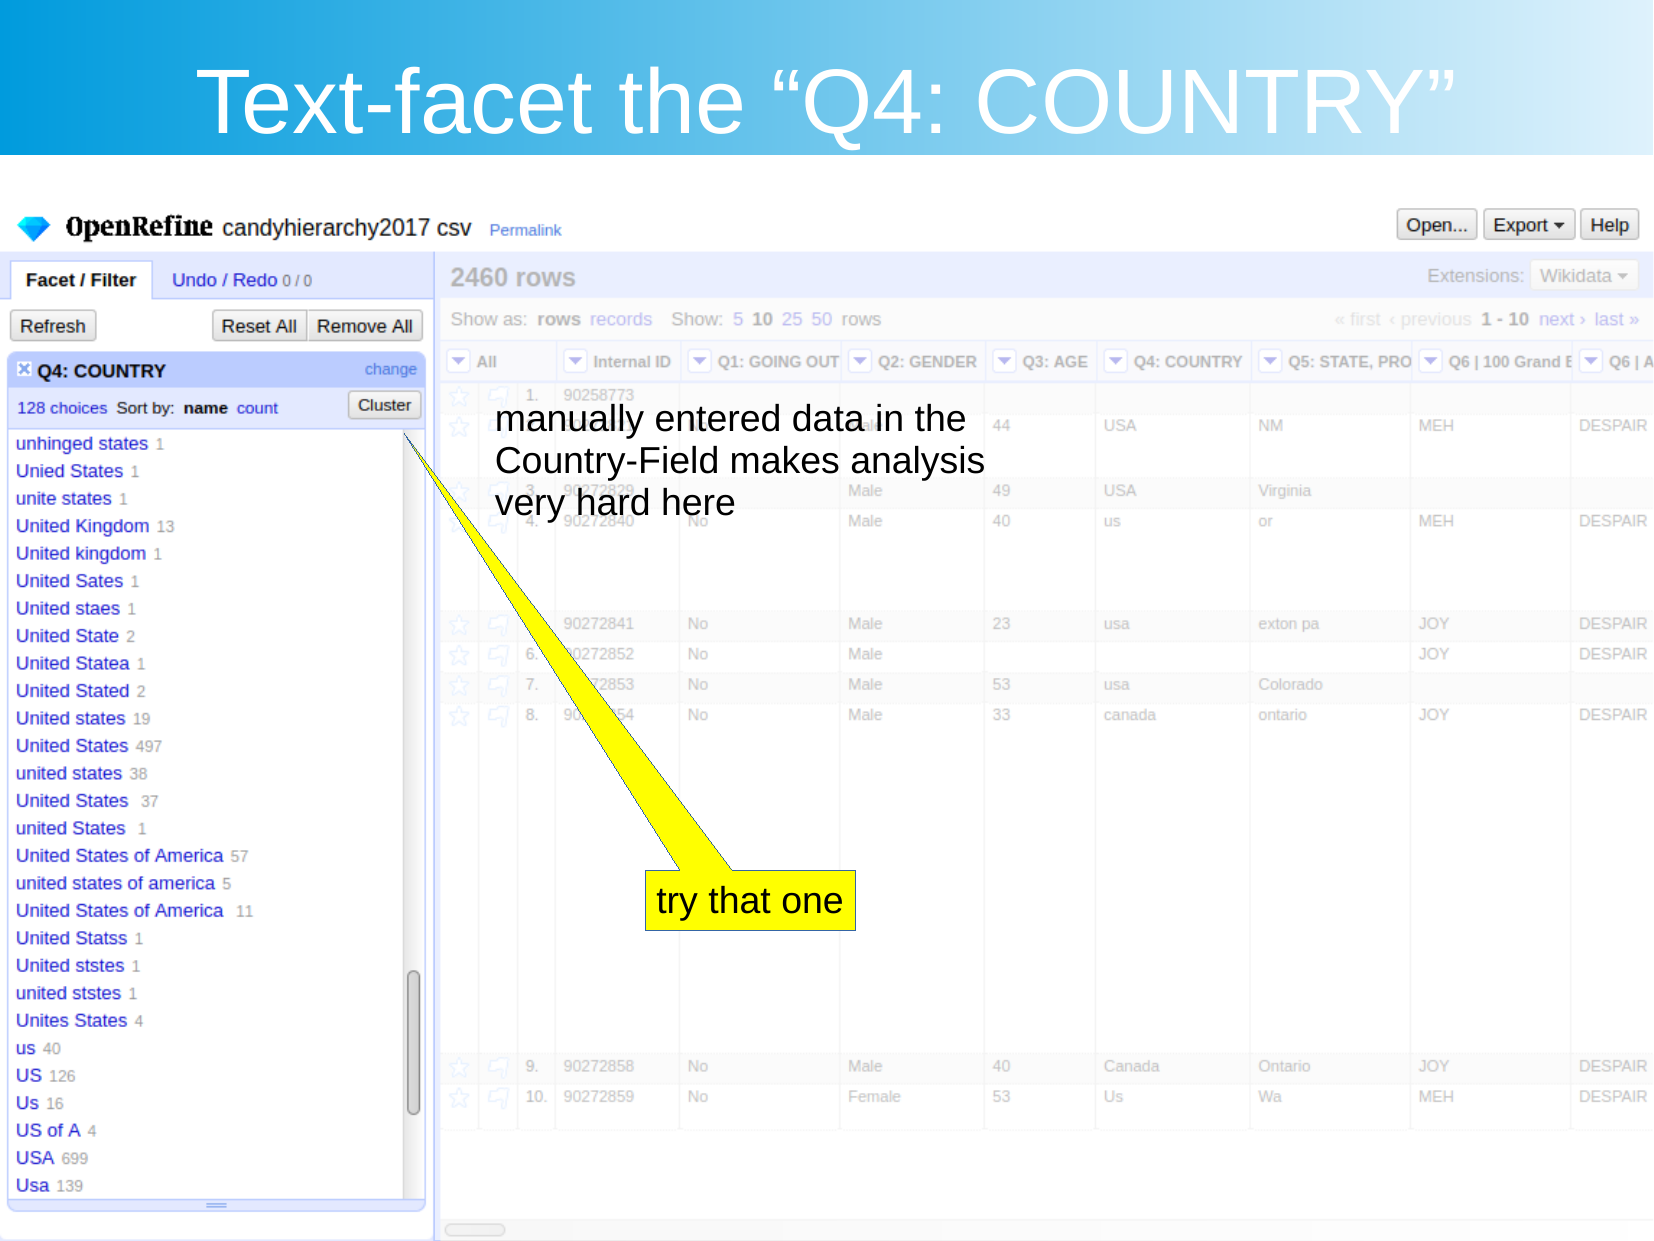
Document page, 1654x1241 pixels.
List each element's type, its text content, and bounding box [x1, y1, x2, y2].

text_box [435, 240, 1654, 1241]
picture [0, 194, 1654, 1241]
text_box try that one [404, 433, 856, 931]
title Text-facet the “Q4: COUNTRY” [82, 49, 1571, 155]
text_box manually entered data in the Country-Field makes analysis very hard here [480, 390, 1066, 601]
